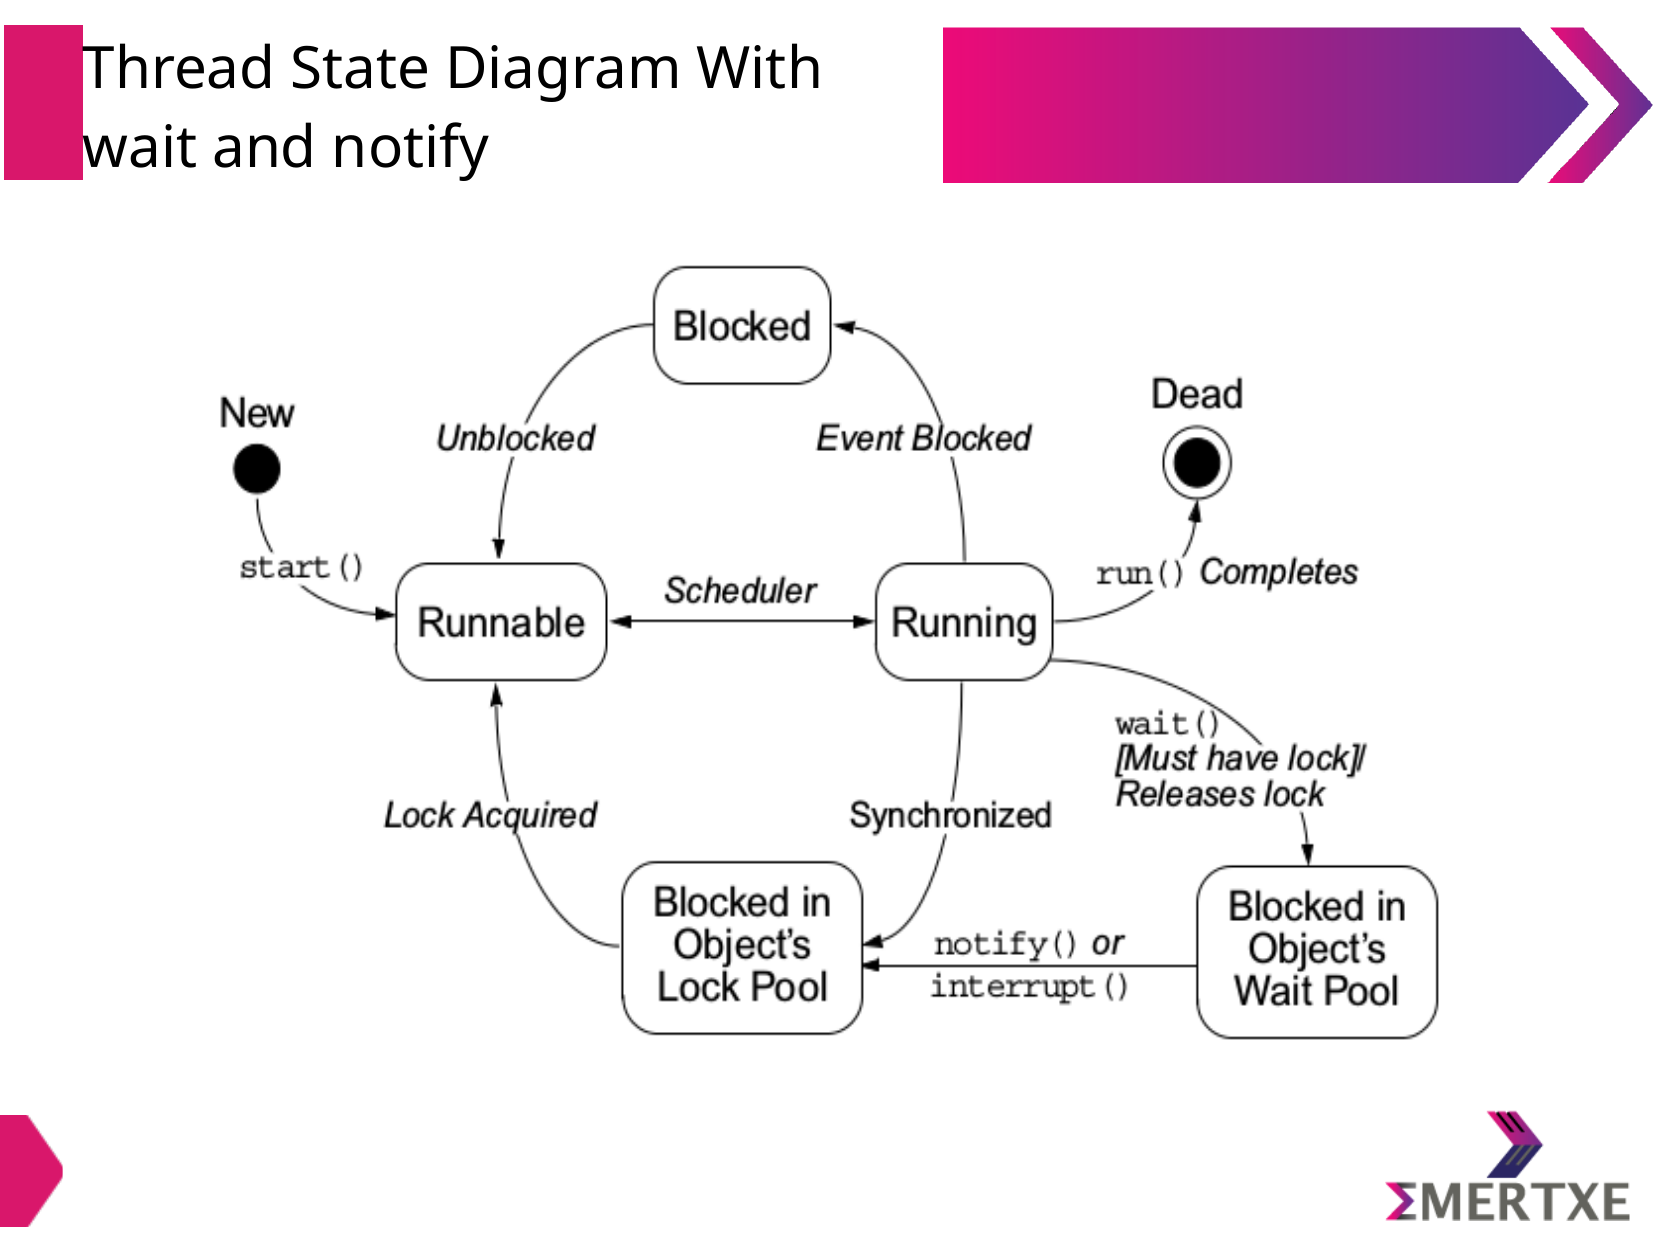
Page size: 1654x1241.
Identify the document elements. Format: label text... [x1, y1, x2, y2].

picture [1571, 27, 1653, 183]
picture [1385, 1107, 1631, 1221]
title Thread State Diagram With wait and notify [82, 2, 1571, 210]
picture [150, 254, 1516, 1066]
